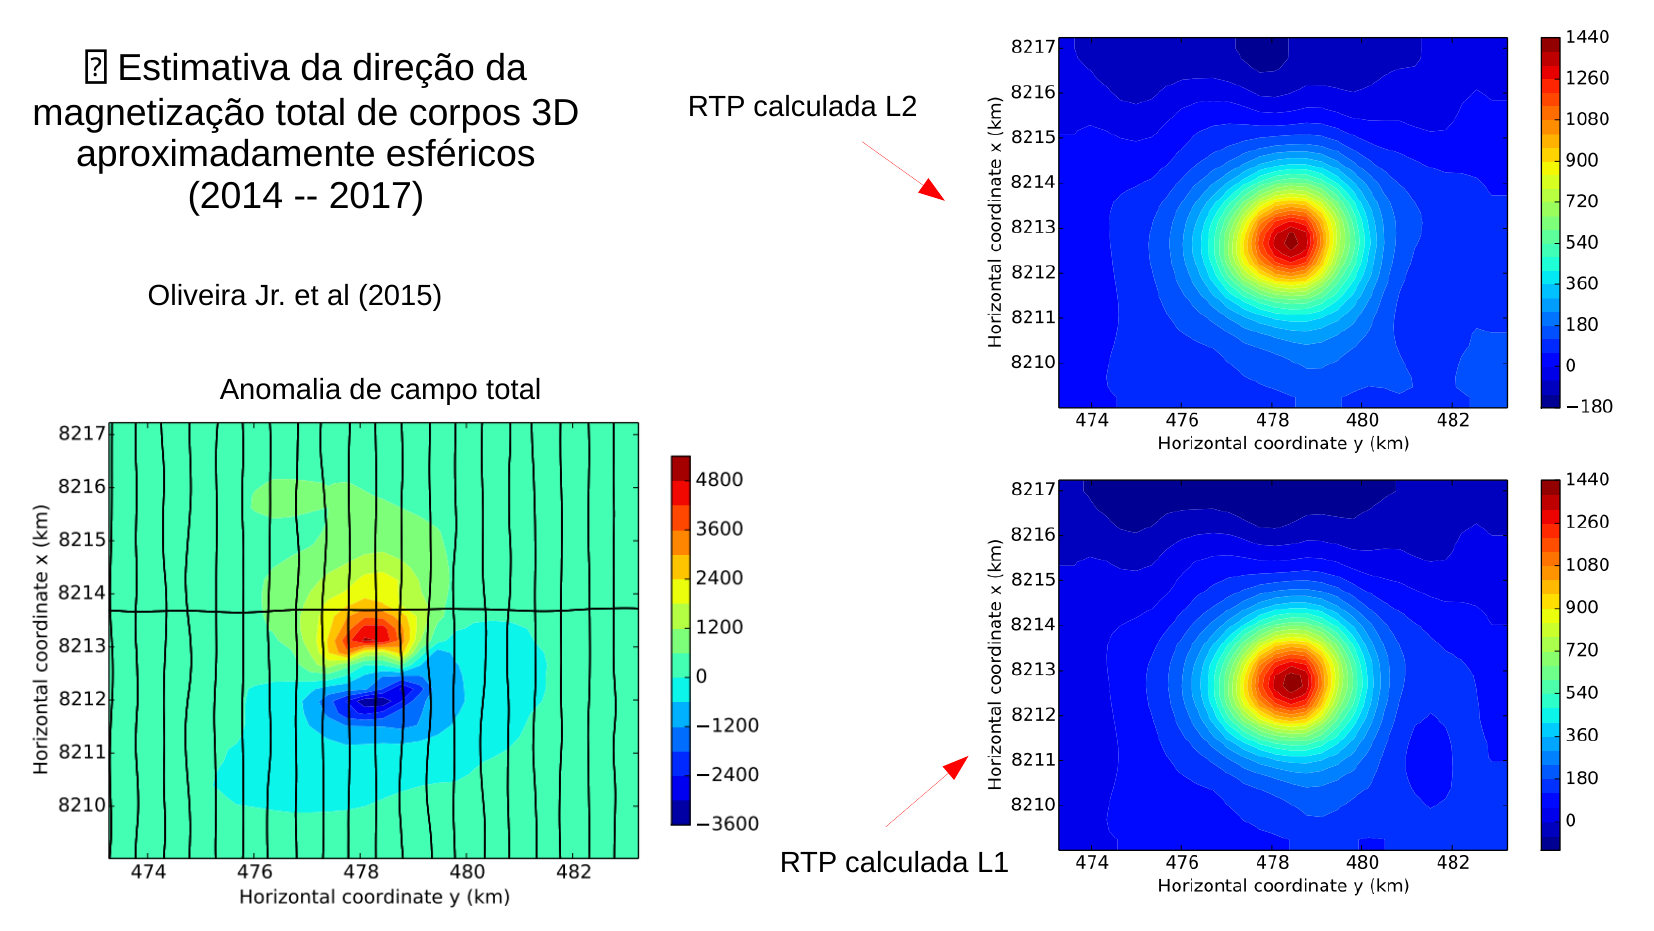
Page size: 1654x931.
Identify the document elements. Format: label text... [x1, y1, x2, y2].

picture [23, 413, 766, 917]
text_box ⍰ Estimativa da direção da magnetização total de corpos 3D aproximadamente esféricos (2014 -- 2017) [17, 32, 603, 258]
picture [978, 20, 1619, 904]
text_box Oliveira Jr. et al (2015) [47, 271, 544, 320]
text_box Anomalia de campo total [204, 366, 557, 414]
text_box RTP calculada L1 [765, 838, 1025, 919]
text_box RTP calculada L2 [673, 82, 934, 163]
